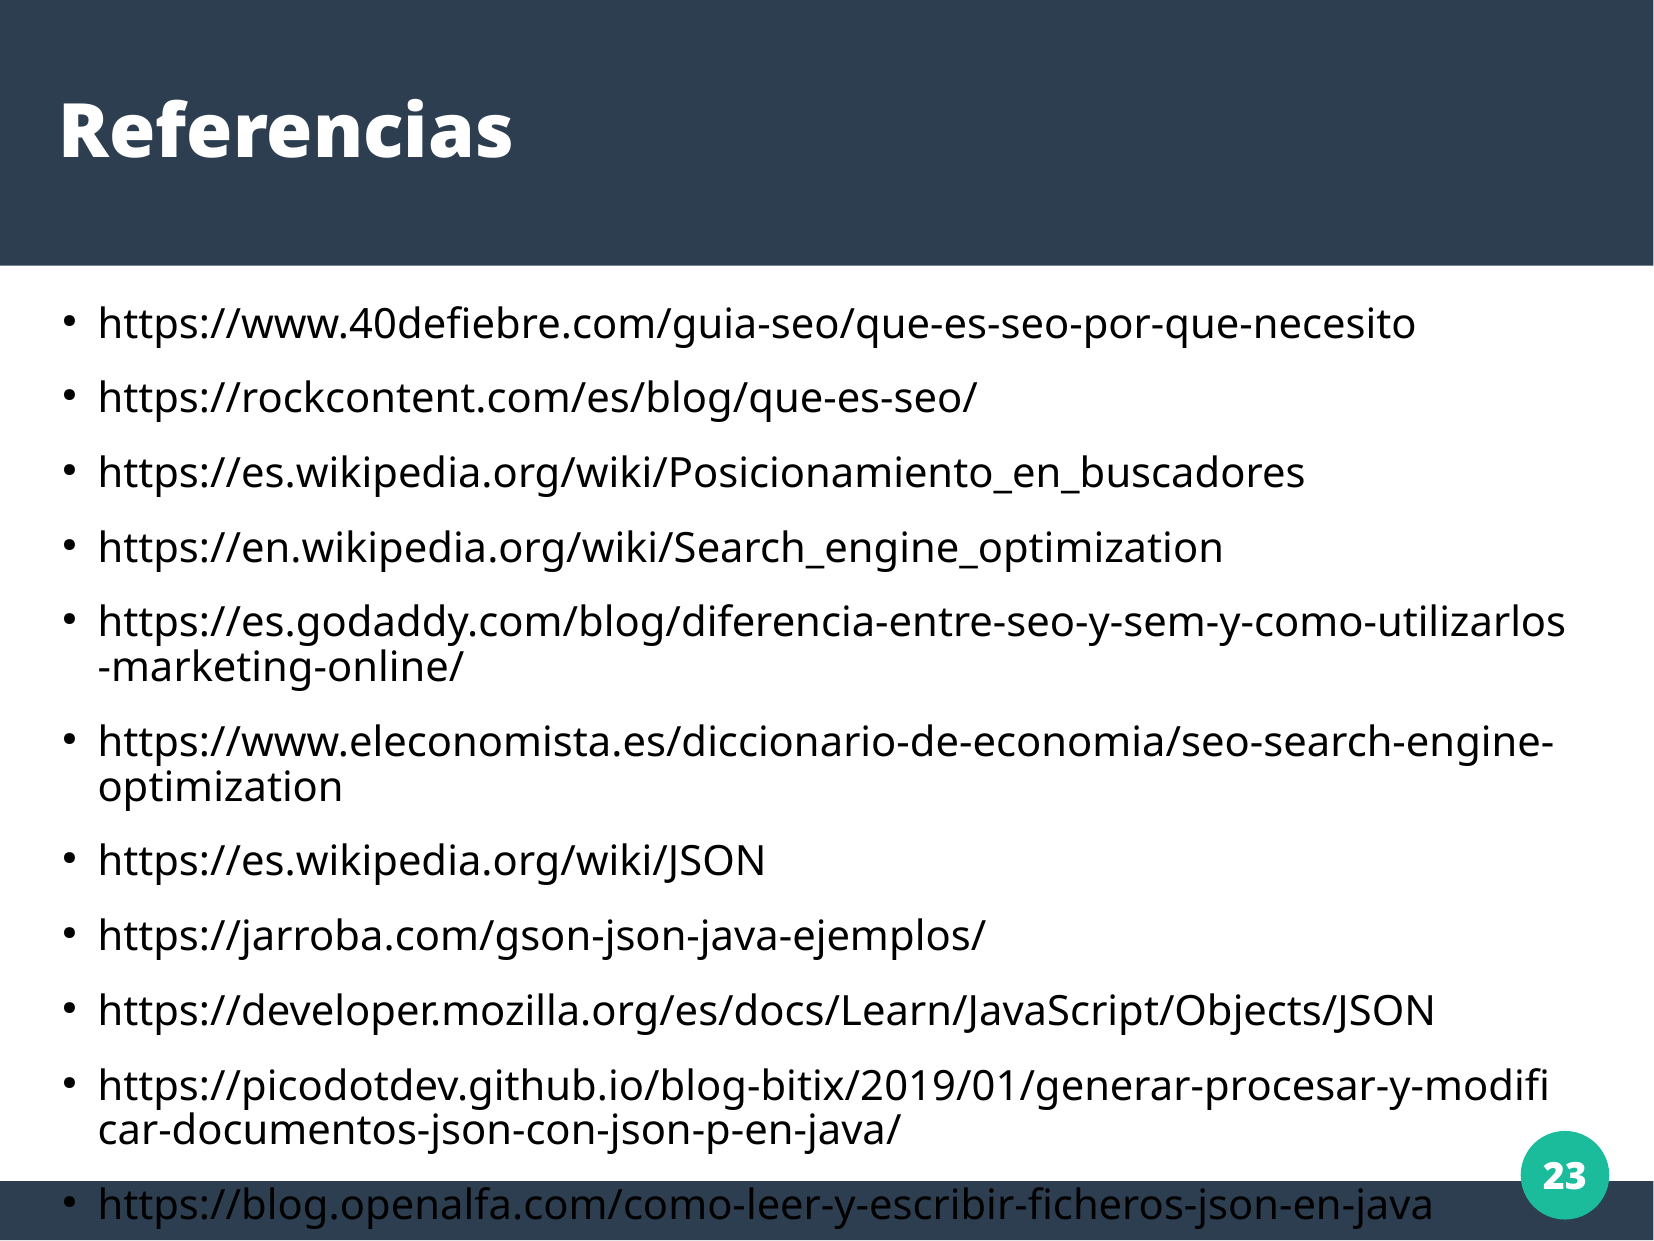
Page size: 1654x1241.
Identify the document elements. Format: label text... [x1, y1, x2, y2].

title Referencias [59, 49, 1595, 207]
text_box https://www.40defiebre.com/guia-seo/que-es-seo-por-que-necesito https://rockcontent.com/es/blog/que-es-seo/ https://es.wikipedia.org/wiki/Posicionamiento_en_buscadores https://en.wikipedia.org/wiki/Search_engine_optimization https://es.godaddy.com/blog/diferencia-entre-seo-y-sem-y-como-utilizarlos-marketing-online/ https://www.eleconomista.es/diccionario-de-economia/seo-search-engine-optimization https://es.wikipedia.org/wiki/JSON https://jarroba.com/gson-json-java-ejemplos/ https://developer.mozilla.org/es/docs/Learn/JavaScript/Objects/JSON https://picodotdev.github.io/blog-bitix/2019/01/generar-procesar-y-modificar-documentos-json-con-json-p-en-java/ https://blog.openalfa.com/como-leer-y-escribir-ficheros-json-en-java [47, 285, 1583, 1123]
